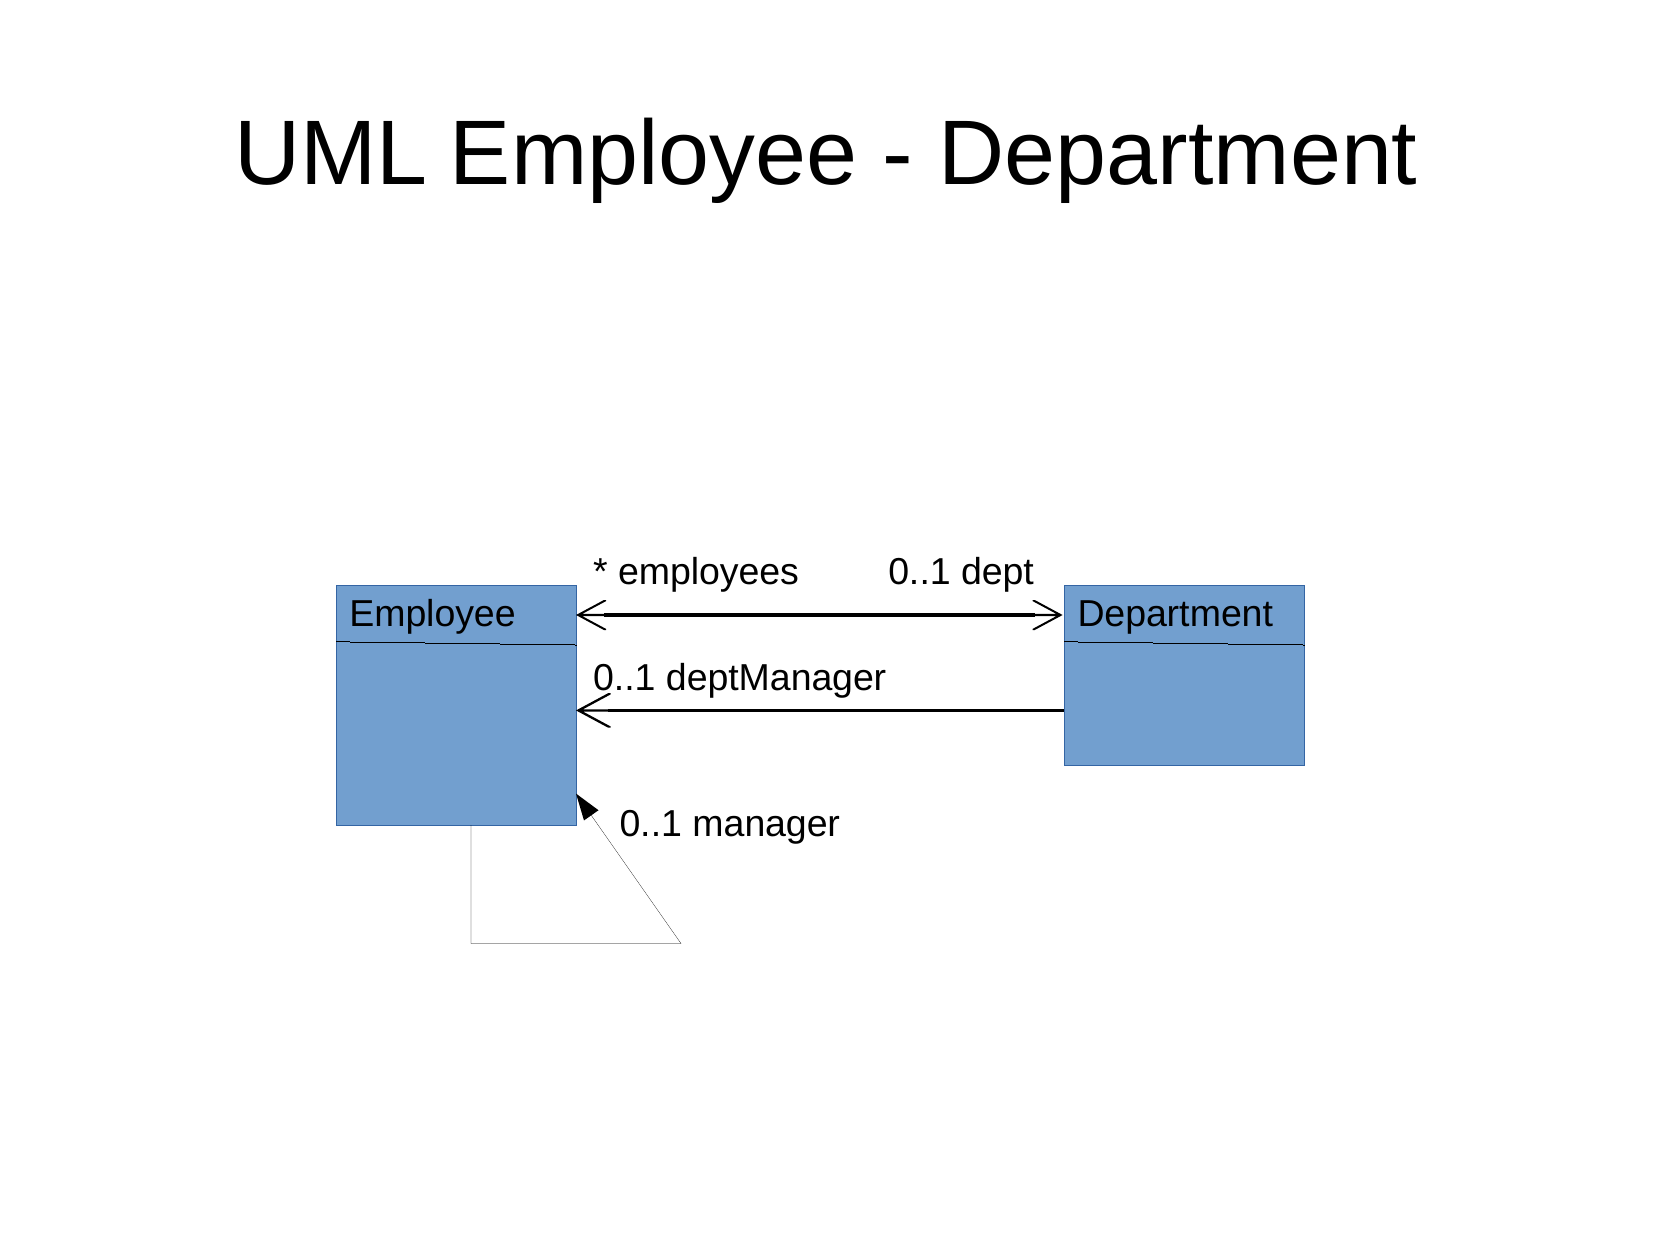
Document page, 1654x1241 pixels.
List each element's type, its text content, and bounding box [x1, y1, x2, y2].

text_box Employee [334, 585, 531, 642]
text_box 0..1 dept [873, 543, 1050, 601]
text_box 0..1 manager [604, 795, 856, 852]
text_box 0..1 deptManager [578, 649, 931, 707]
text_box Department [1062, 585, 1288, 642]
text_box [336, 585, 577, 826]
title UML Employee - Department [82, 49, 1571, 257]
text_box [1064, 585, 1305, 766]
text_box * employees [578, 543, 815, 601]
